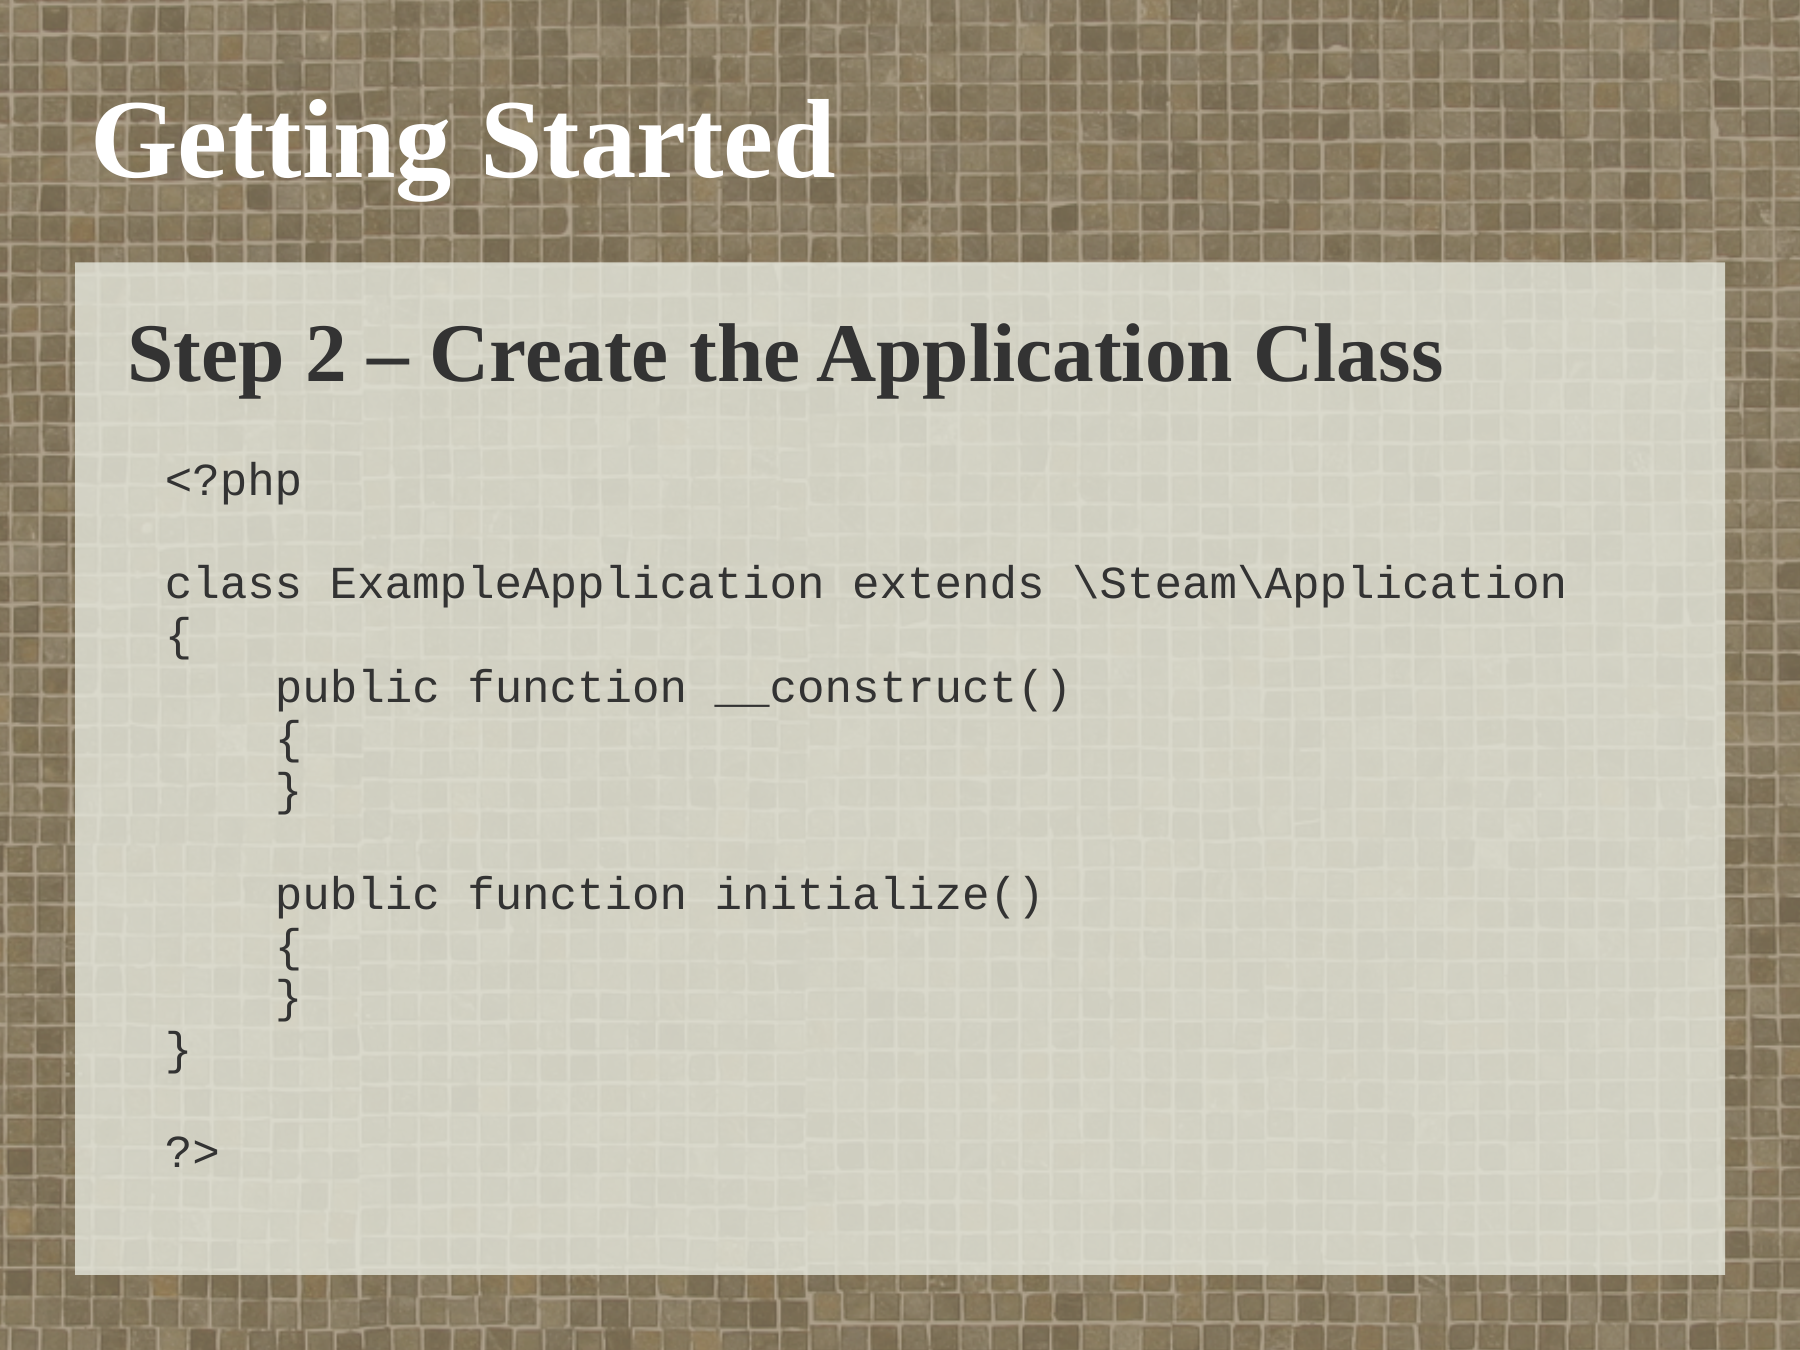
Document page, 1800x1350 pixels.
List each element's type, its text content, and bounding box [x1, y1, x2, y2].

title Getting Started [89, 53, 1710, 226]
text_box Step 2 – Create the Application Class [112, 300, 1688, 458]
text_box [0, 0, 1800, 1350]
text_box <?php class ExampleApplication extends \Steam\Application { public function __construct() { } public function initialize() { } } ?> [150, 449, 1651, 1241]
